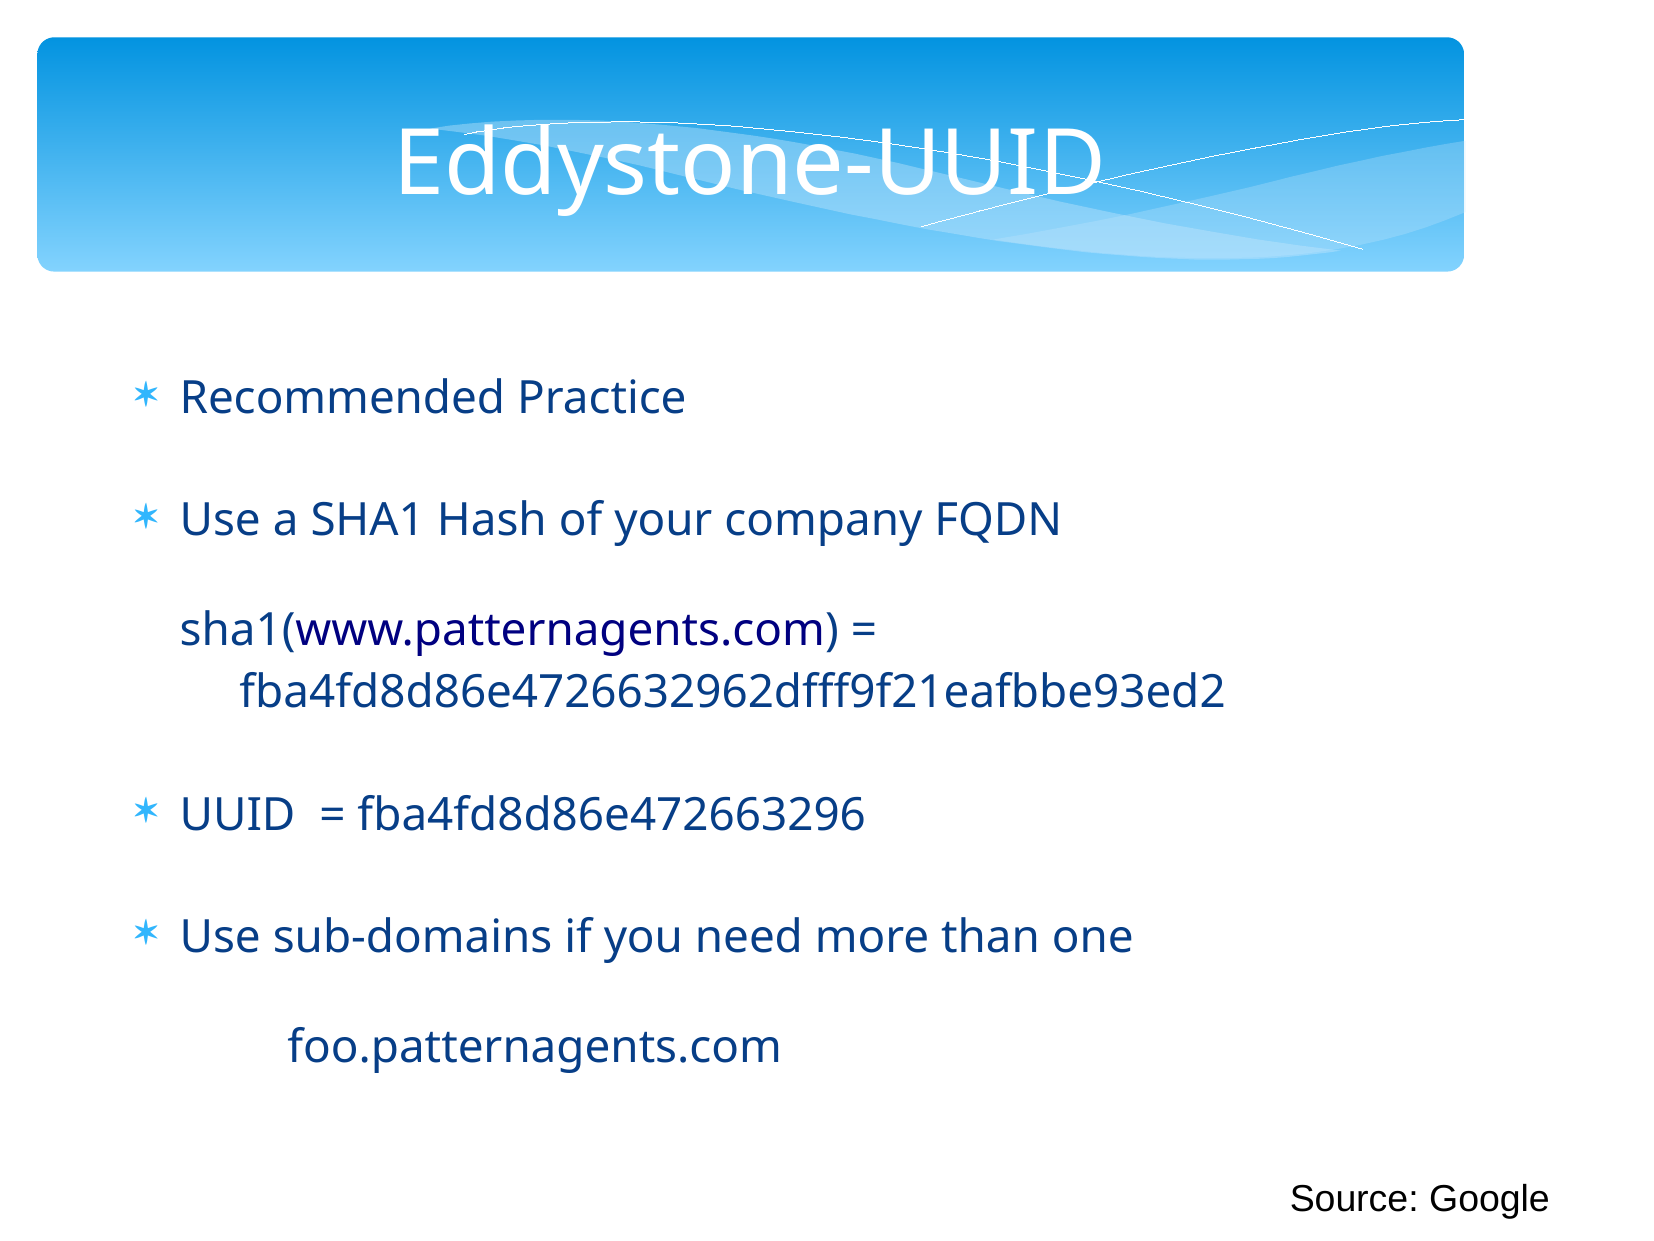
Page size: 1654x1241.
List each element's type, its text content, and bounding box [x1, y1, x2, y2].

list Recommended Practice Use a SHA1 Hash of your company FQDN sha1(www.patternagents.com) = fba4fd8d86e4726632962dfff9f21eafbbe93ed2 UUID = fba4fd8d86e472663296 Use sub-domains if you need more than one foo.patternagents.com [120, 360, 1501, 1126]
title Eddystone-UUID [74, 55, 1425, 261]
text_box Source: Google [1274, 1170, 1605, 1232]
